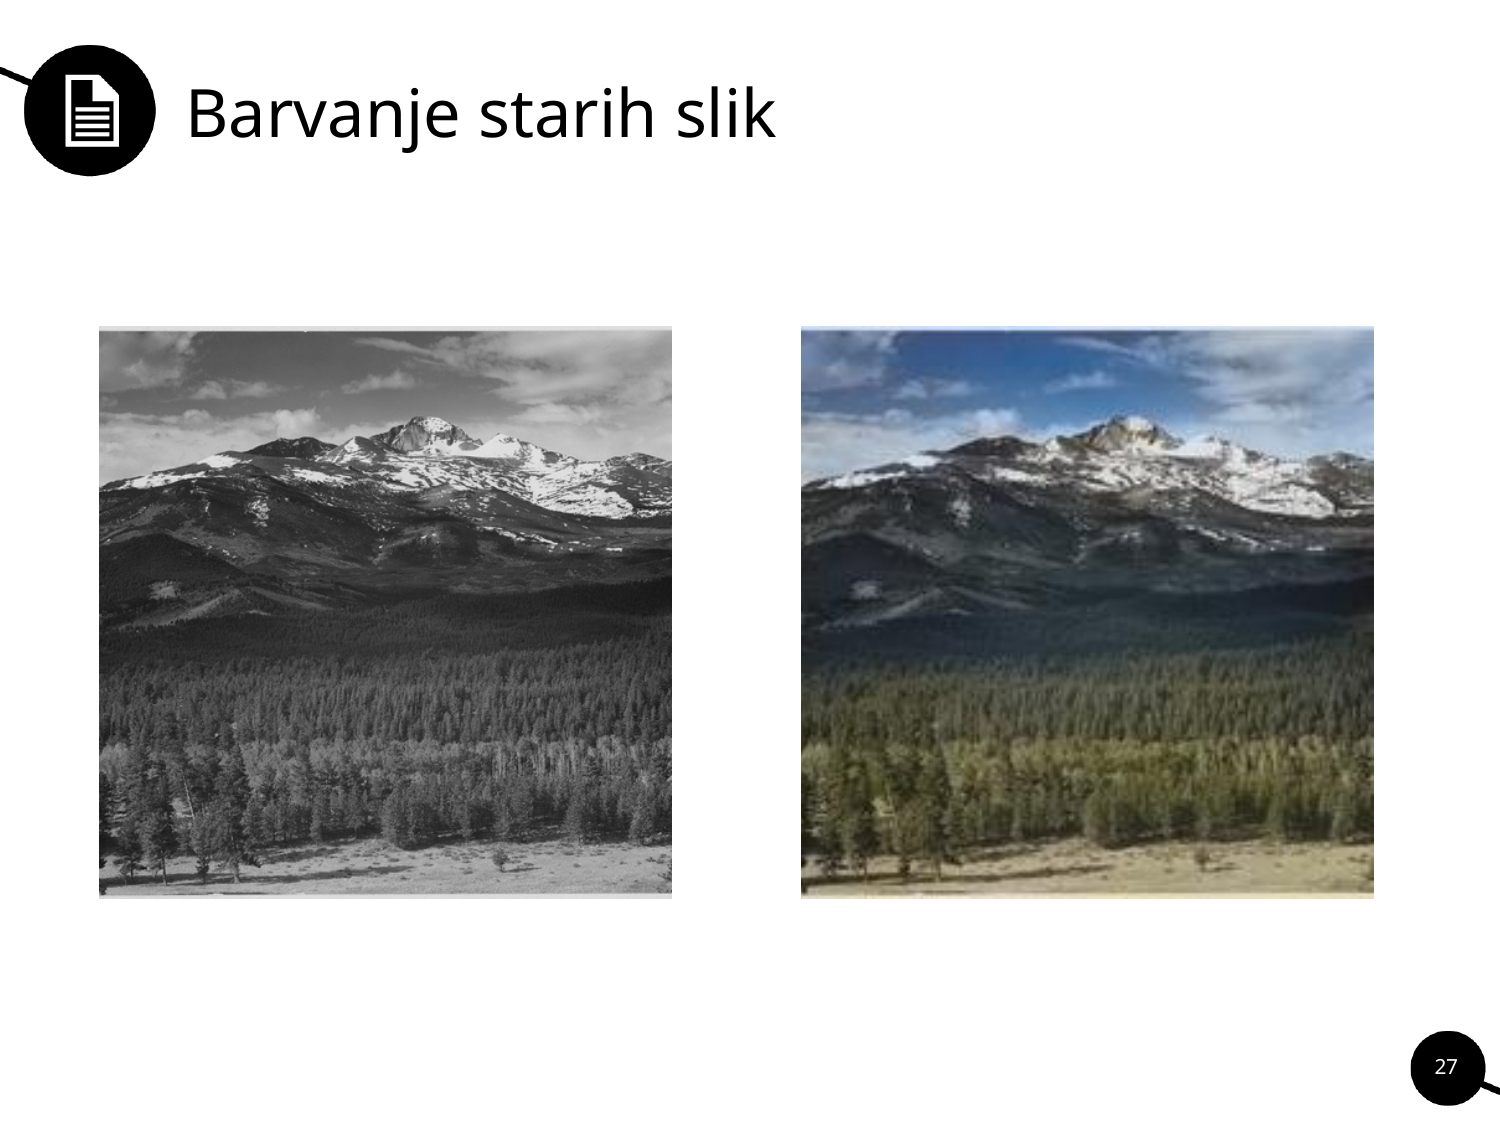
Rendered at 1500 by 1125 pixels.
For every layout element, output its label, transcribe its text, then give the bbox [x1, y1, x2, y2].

picture [0, 0, 1500, 1125]
title Barvanje starih slik [170, 45, 1425, 177]
